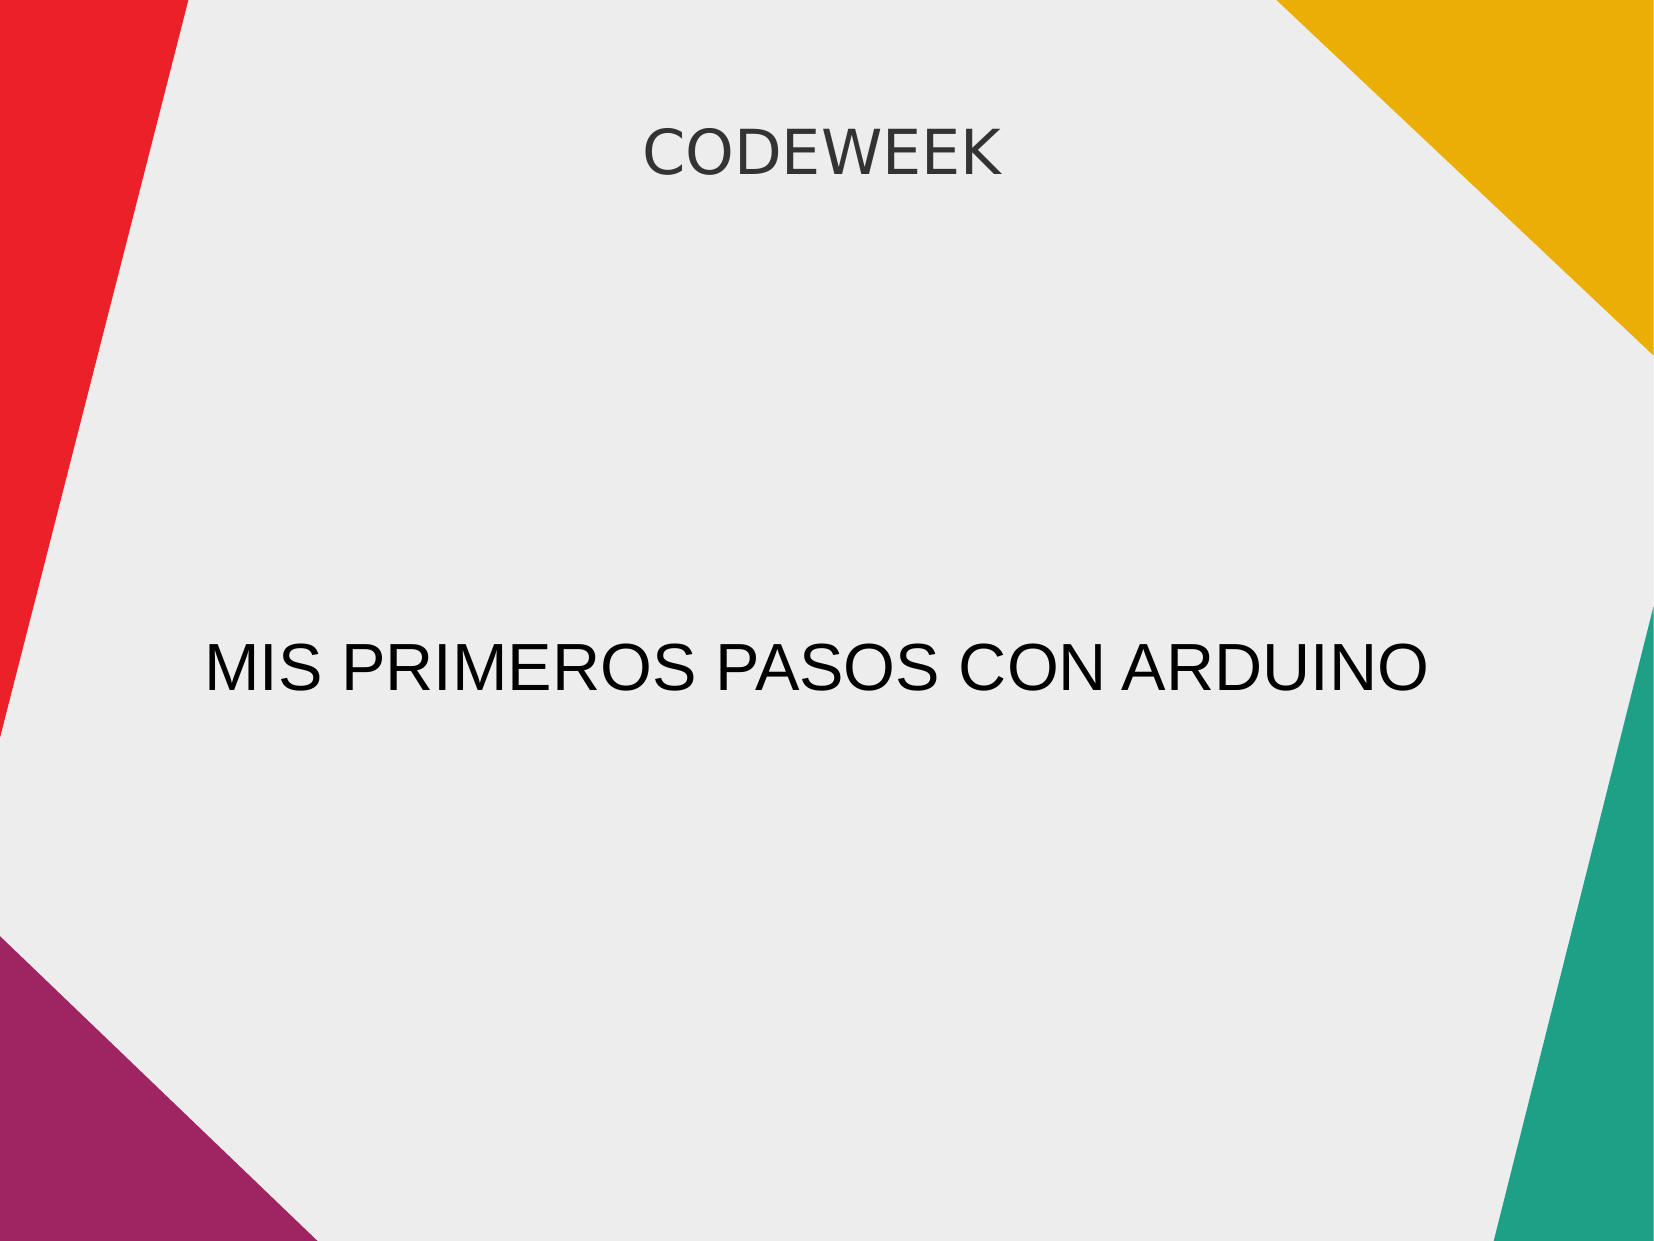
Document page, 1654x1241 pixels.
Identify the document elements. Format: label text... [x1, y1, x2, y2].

title CODEWEEK [82, 49, 1571, 257]
subtitle MIS PRIMEROS PASOS CON ARDUINO [114, 302, 1539, 1033]
